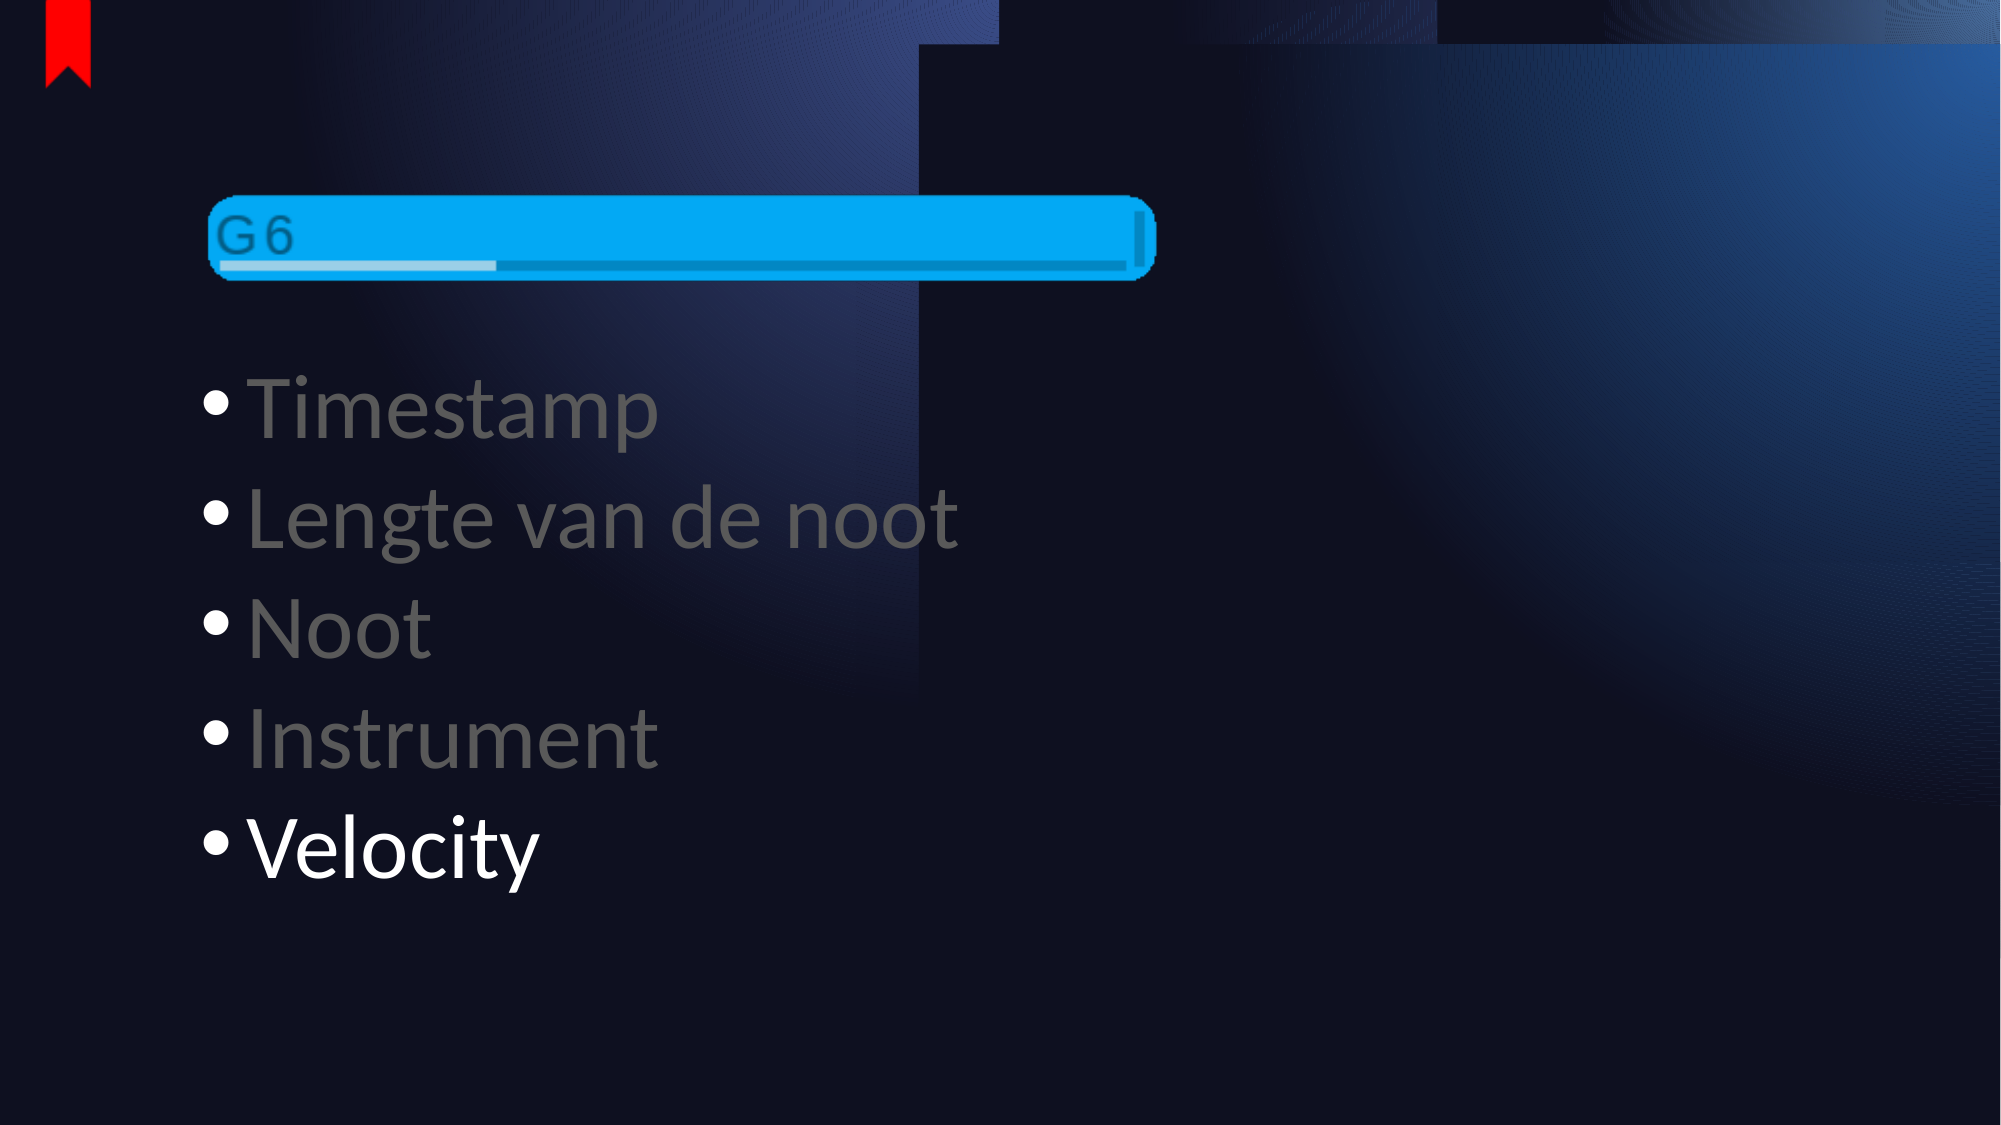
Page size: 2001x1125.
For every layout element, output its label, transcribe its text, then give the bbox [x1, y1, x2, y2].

picture [198, 185, 1180, 294]
text_box Timestamp Lengte van de noot Noot Instrument Velocity [185, 339, 1236, 910]
picture [14, 0, 123, 98]
